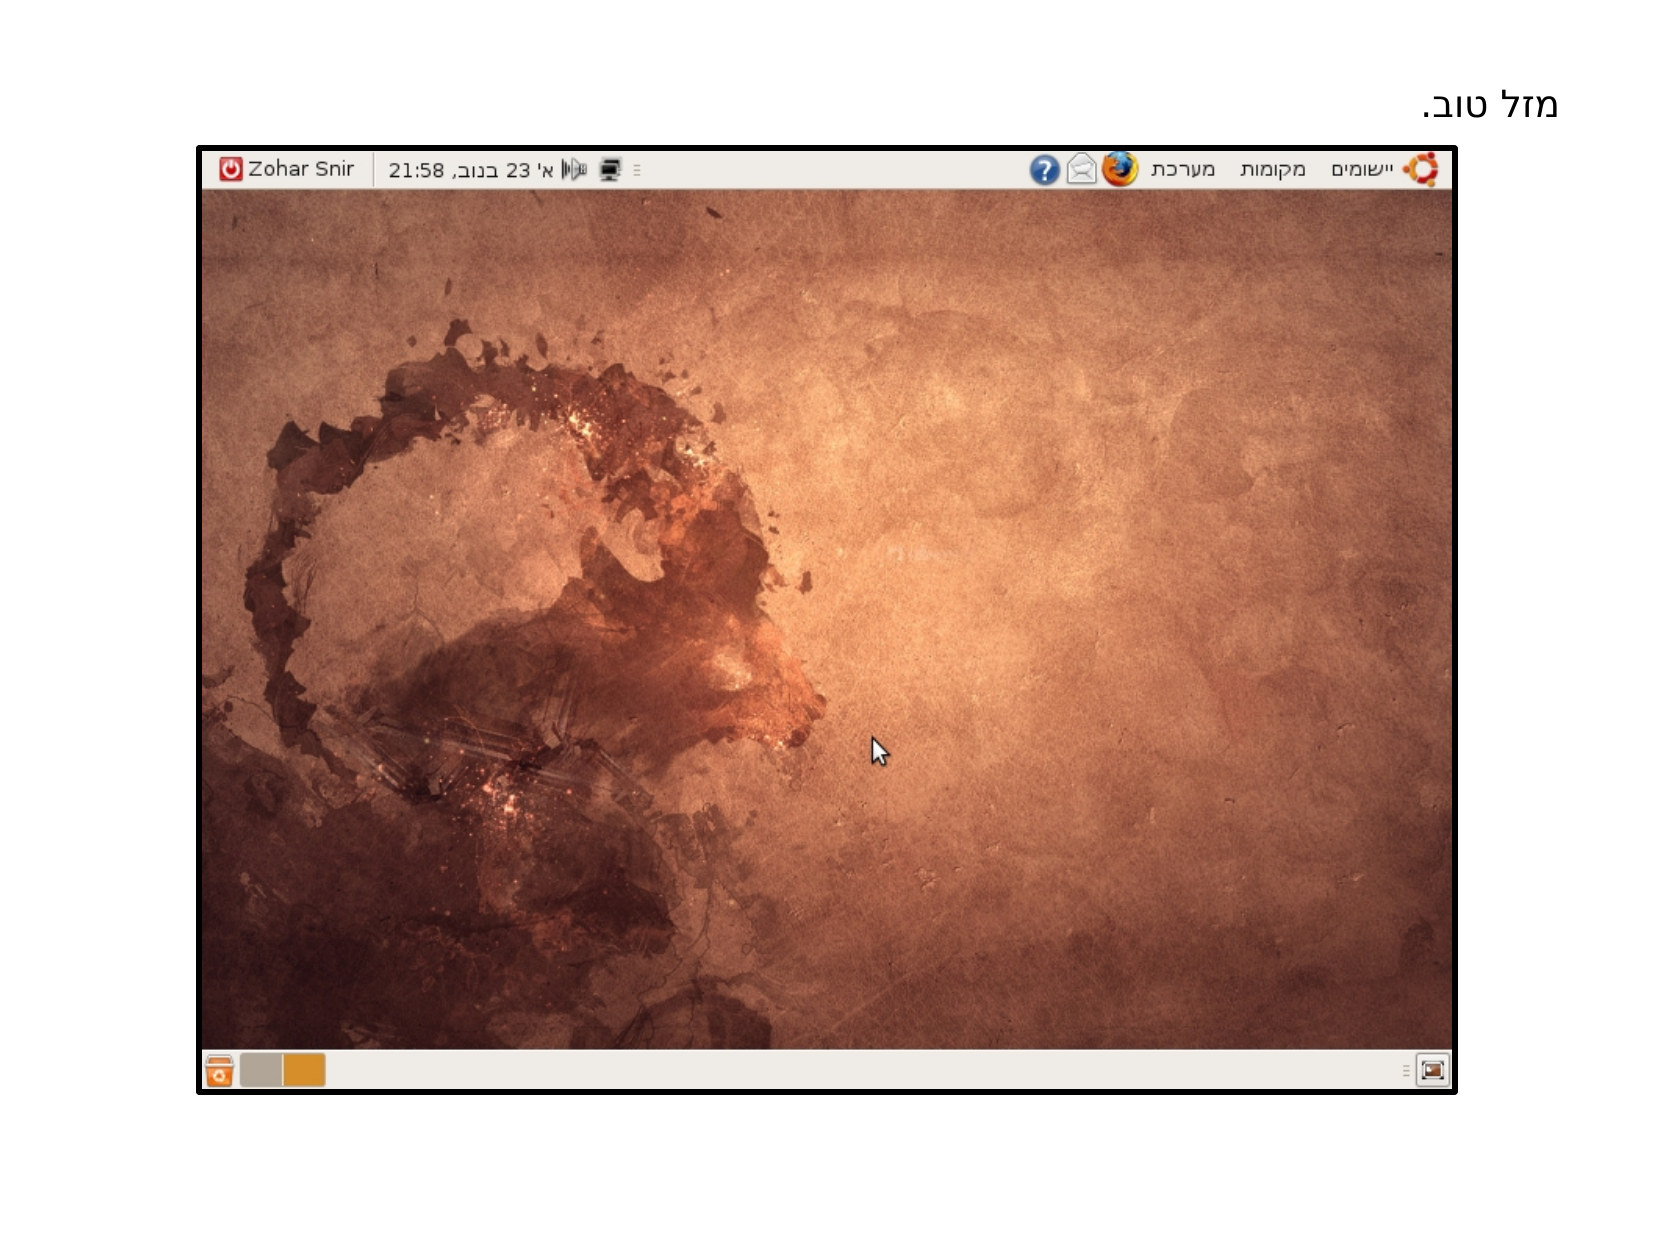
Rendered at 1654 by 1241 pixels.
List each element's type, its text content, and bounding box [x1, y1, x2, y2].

picture [201, 151, 1452, 1089]
text_box מזל טוב. [225, 75, 1576, 136]
